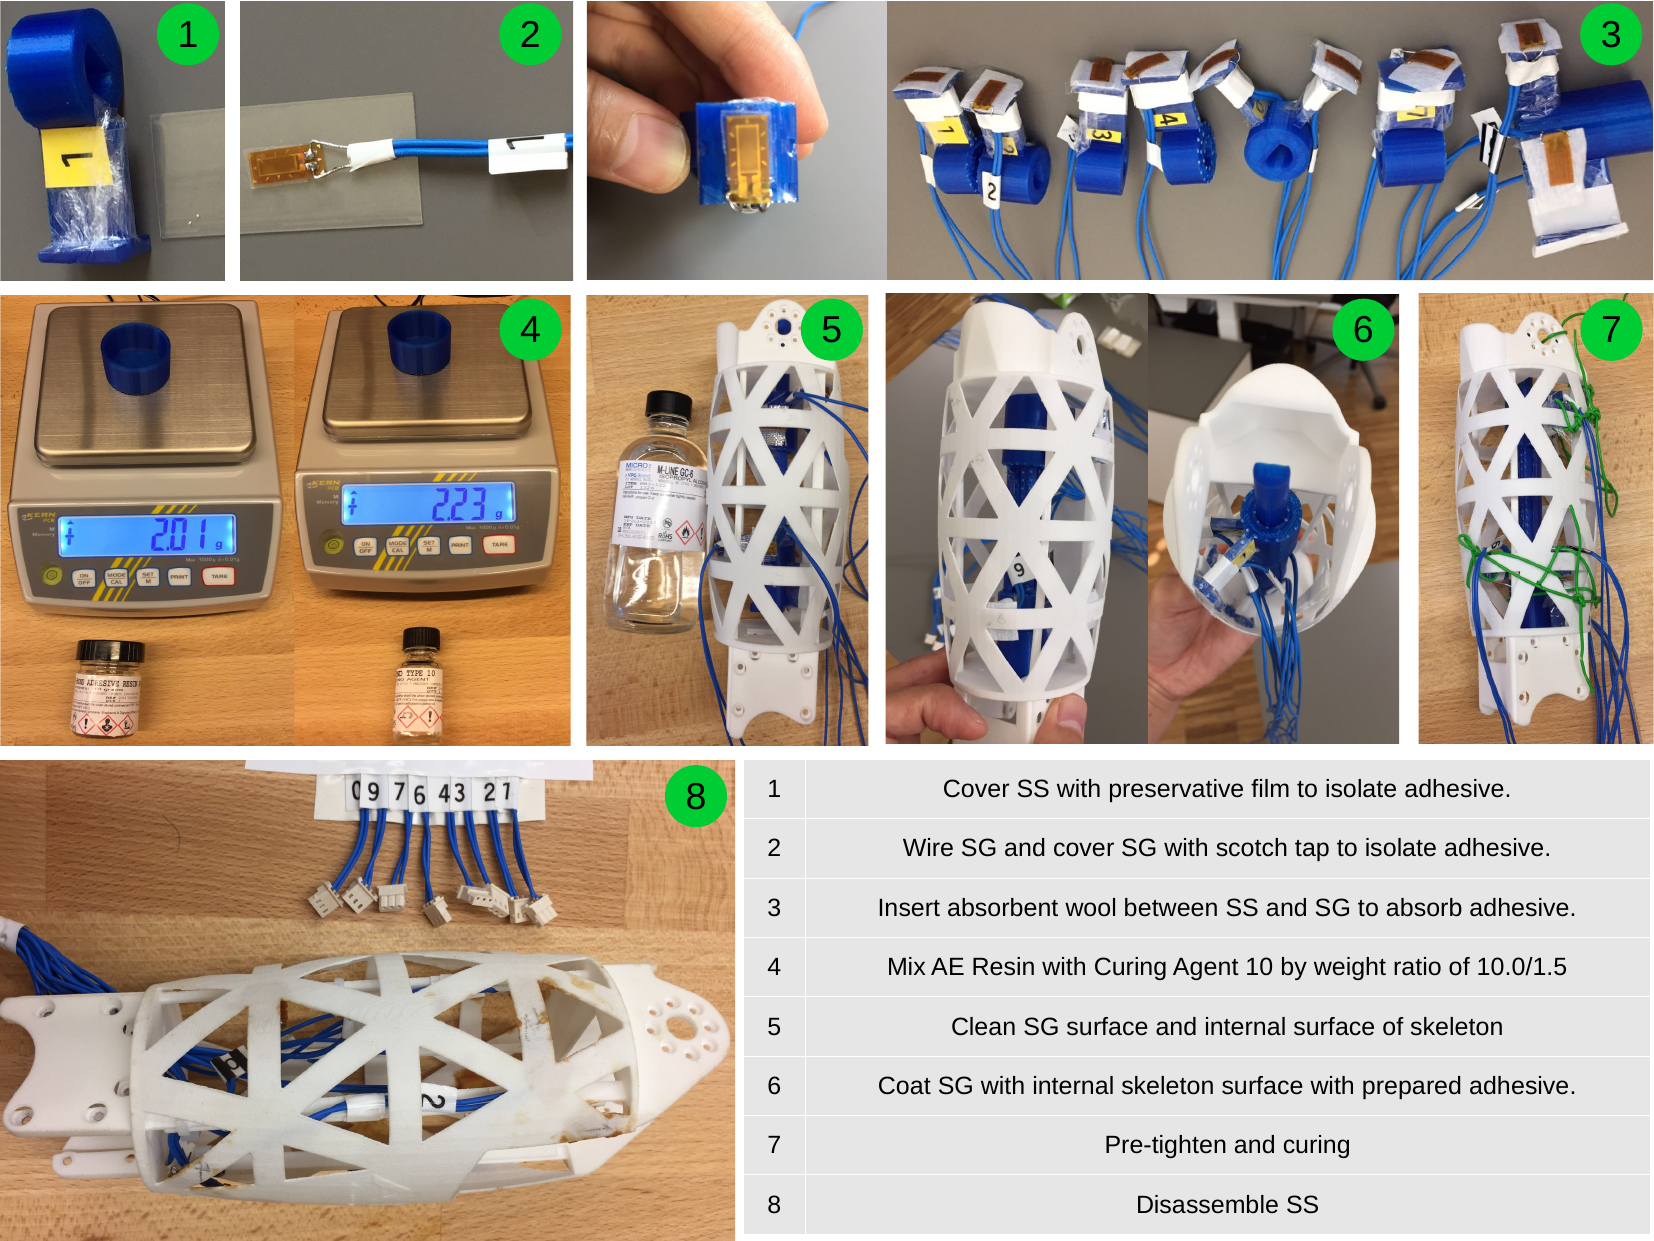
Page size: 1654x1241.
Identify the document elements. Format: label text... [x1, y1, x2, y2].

table_cell Coat SG with internal skeleton surface with prepared adhesive. [806, 1057, 1650, 1115]
picture [586, 1, 1654, 281]
table_cell 5 [744, 997, 805, 1056]
table_cell Insert absorbent wool between SS and SG to absorb adhesive. [806, 879, 1650, 937]
table_header Cover SS with preservative film to isolate adhesive. [806, 760, 1650, 818]
table_cell Wire SG and cover SG with scotch tap to isolate adhesive. [806, 819, 1650, 878]
picture [586, 295, 869, 746]
text_box 8 [665, 766, 727, 827]
table_cell 2 [744, 819, 805, 878]
table_cell 3 [744, 879, 805, 937]
table_cell Disassemble SS [806, 1175, 1650, 1234]
table_cell 7 [744, 1116, 805, 1174]
picture [885, 293, 1400, 744]
table_cell Clean SG surface and internal surface of skeleton [806, 997, 1650, 1056]
table_header 1 [744, 760, 805, 818]
text_box 2 [500, 4, 561, 65]
table_cell 4 [744, 938, 805, 996]
text_box 1 [157, 4, 219, 65]
table_cell 8 [744, 1175, 805, 1234]
text_box 3 [1581, 4, 1642, 65]
text_box 6 [1333, 299, 1394, 360]
text_box 5 [801, 299, 862, 360]
picture [0, 1, 225, 281]
picture [0, 760, 736, 1241]
text_box 4 [500, 299, 561, 360]
table_cell Mix AE Resin with Curing Agent 10 by weight ratio of 10.0/1.5 [806, 938, 1650, 996]
table_cell 6 [744, 1057, 805, 1115]
picture [1418, 293, 1654, 744]
table_cell Pre-tighten and curing [806, 1116, 1650, 1174]
text_box 7 [1581, 299, 1642, 360]
picture [240, 1, 574, 281]
picture [0, 295, 571, 746]
